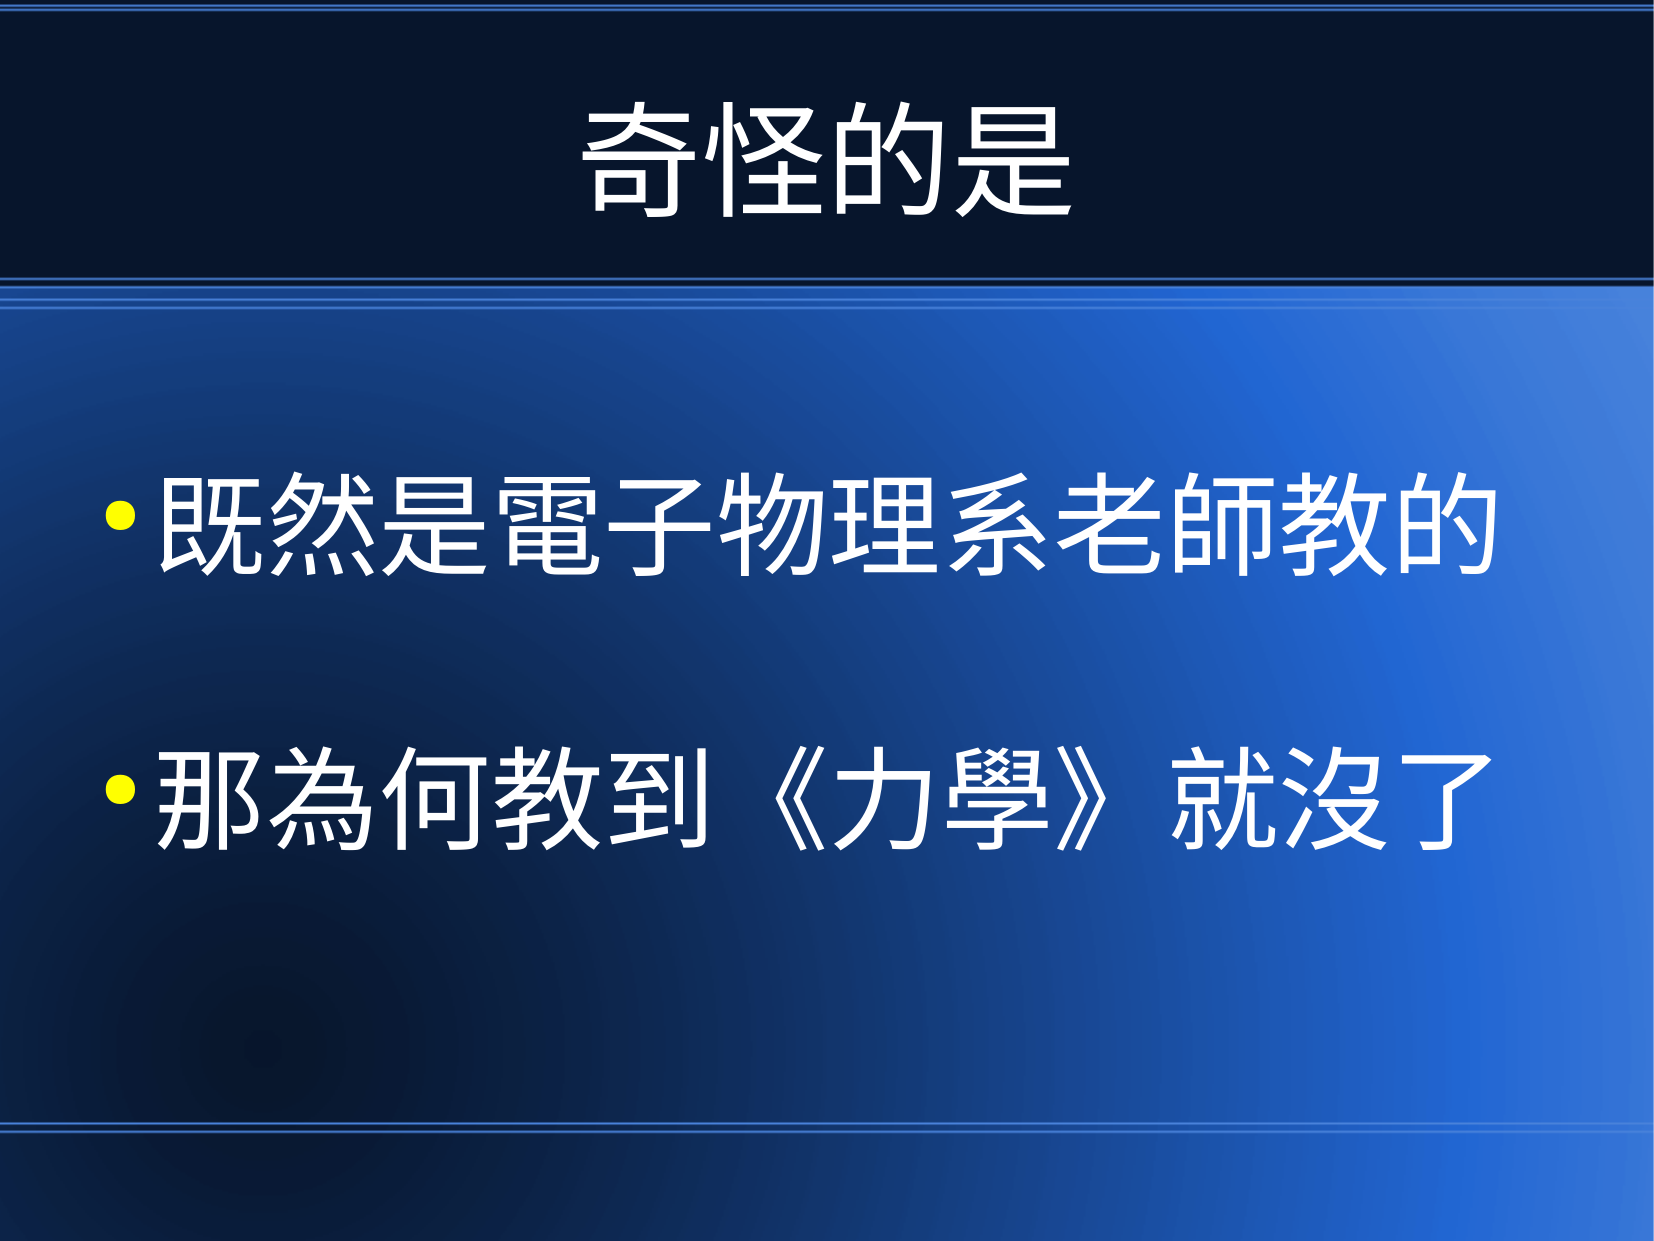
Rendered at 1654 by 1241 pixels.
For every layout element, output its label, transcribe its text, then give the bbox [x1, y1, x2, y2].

list 既然是電子物理系老師教的 那為何教到《力學》就沒了 [82, 355, 1571, 1241]
picture [0, 0, 1654, 1241]
title 奇怪的是 [82, 49, 1571, 257]
